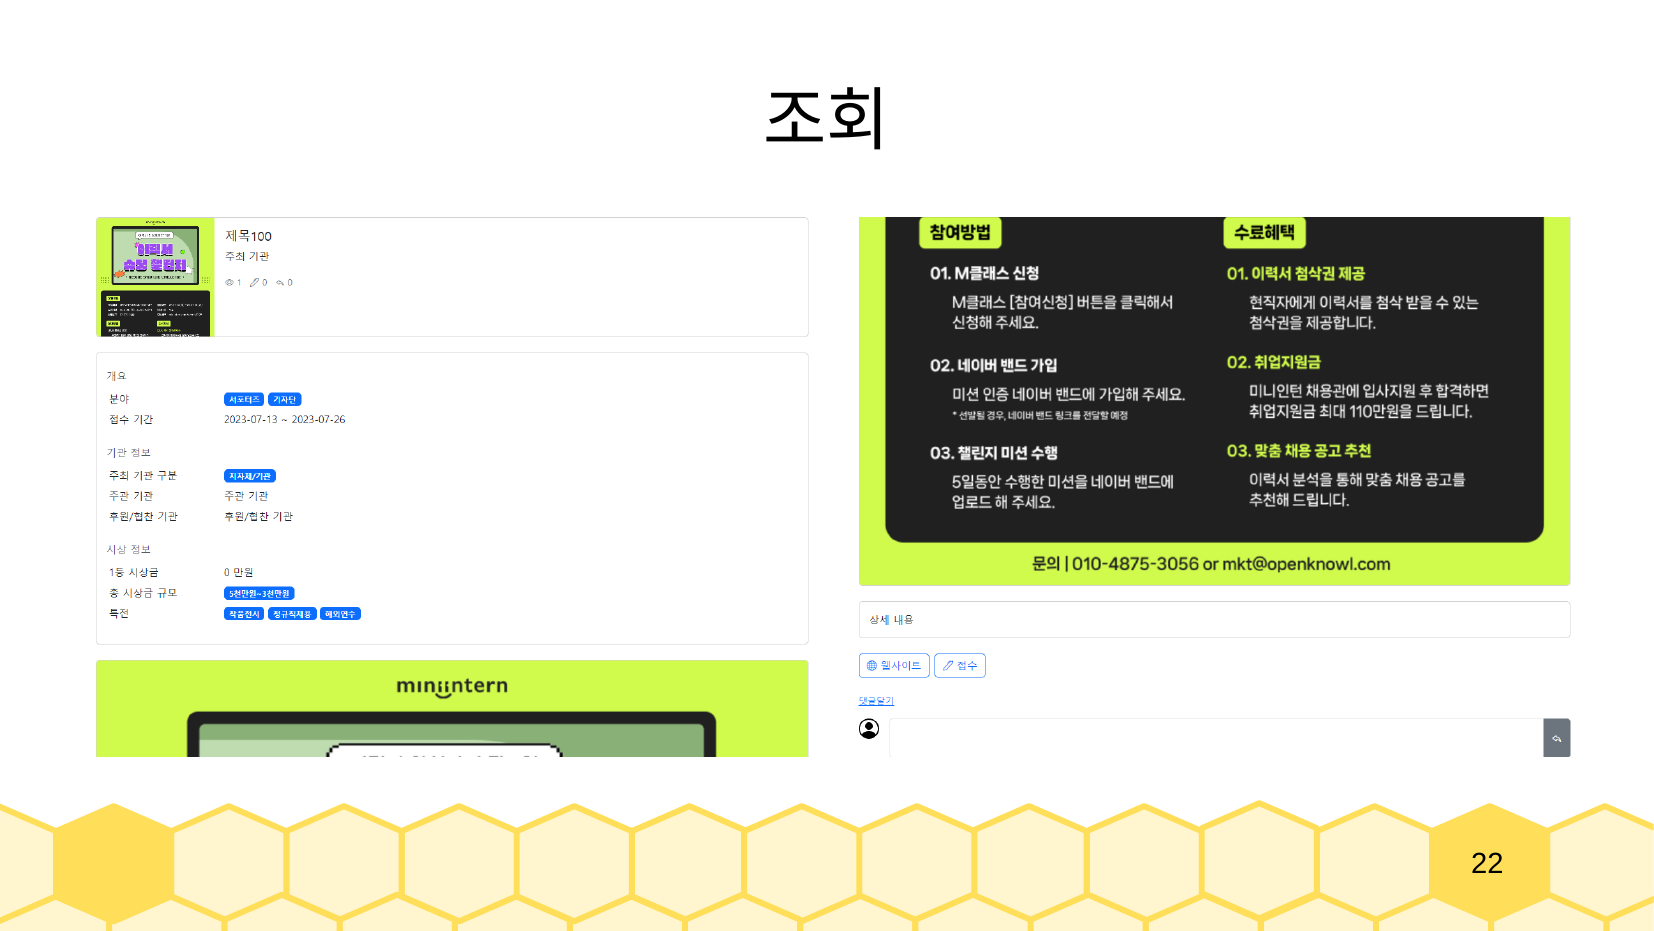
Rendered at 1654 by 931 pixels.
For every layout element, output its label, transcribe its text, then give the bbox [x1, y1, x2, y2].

title 조회 [82, 37, 1571, 193]
picture [845, 217, 1572, 757]
picture [82, 217, 810, 757]
